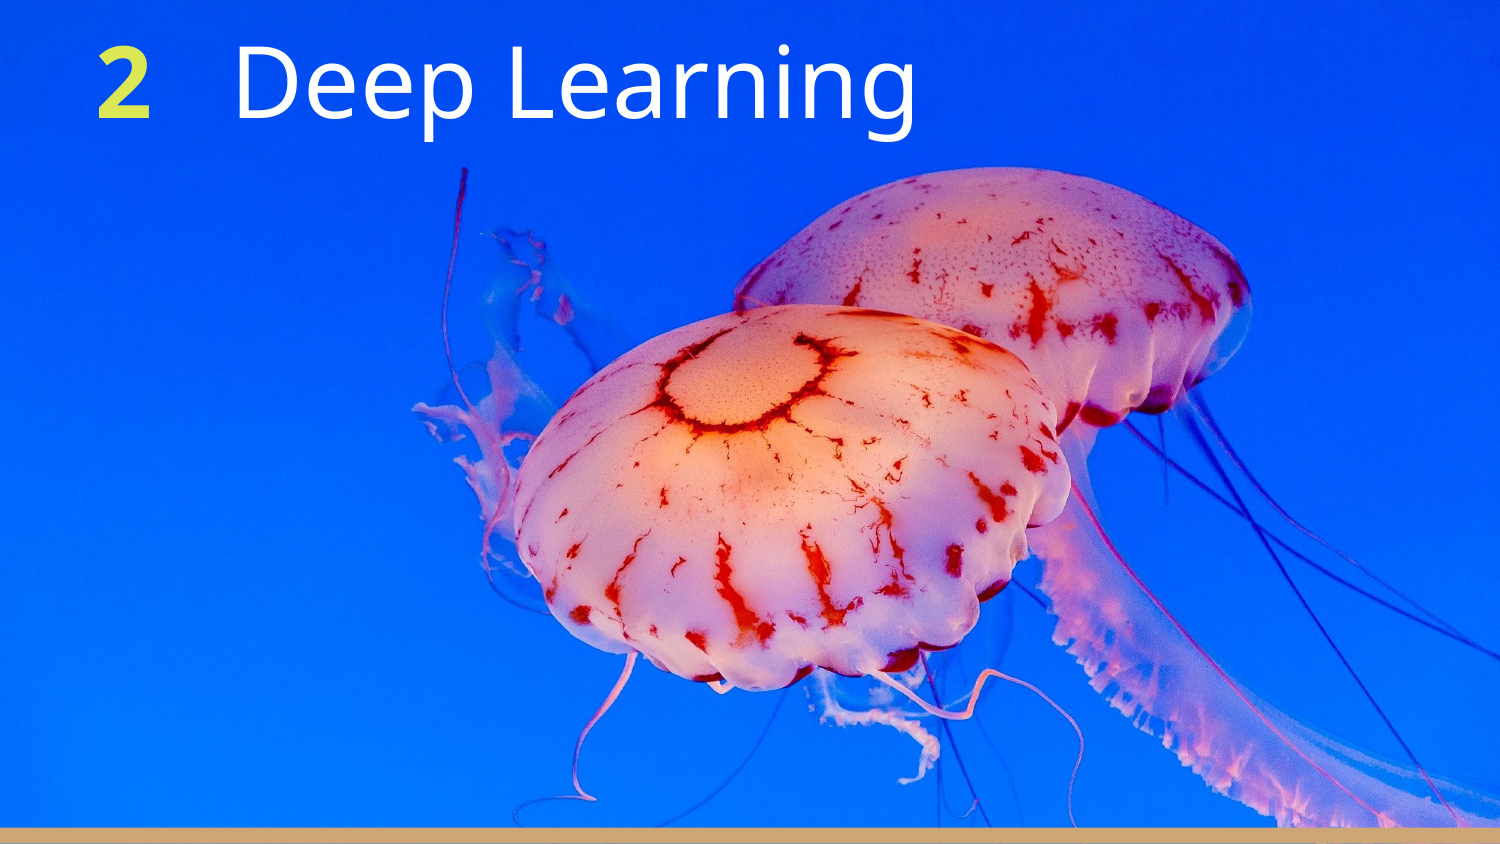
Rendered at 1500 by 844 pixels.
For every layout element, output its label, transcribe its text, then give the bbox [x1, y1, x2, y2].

title 2 Deep Learning [80, 0, 1348, 415]
picture [0, 0, 1500, 827]
